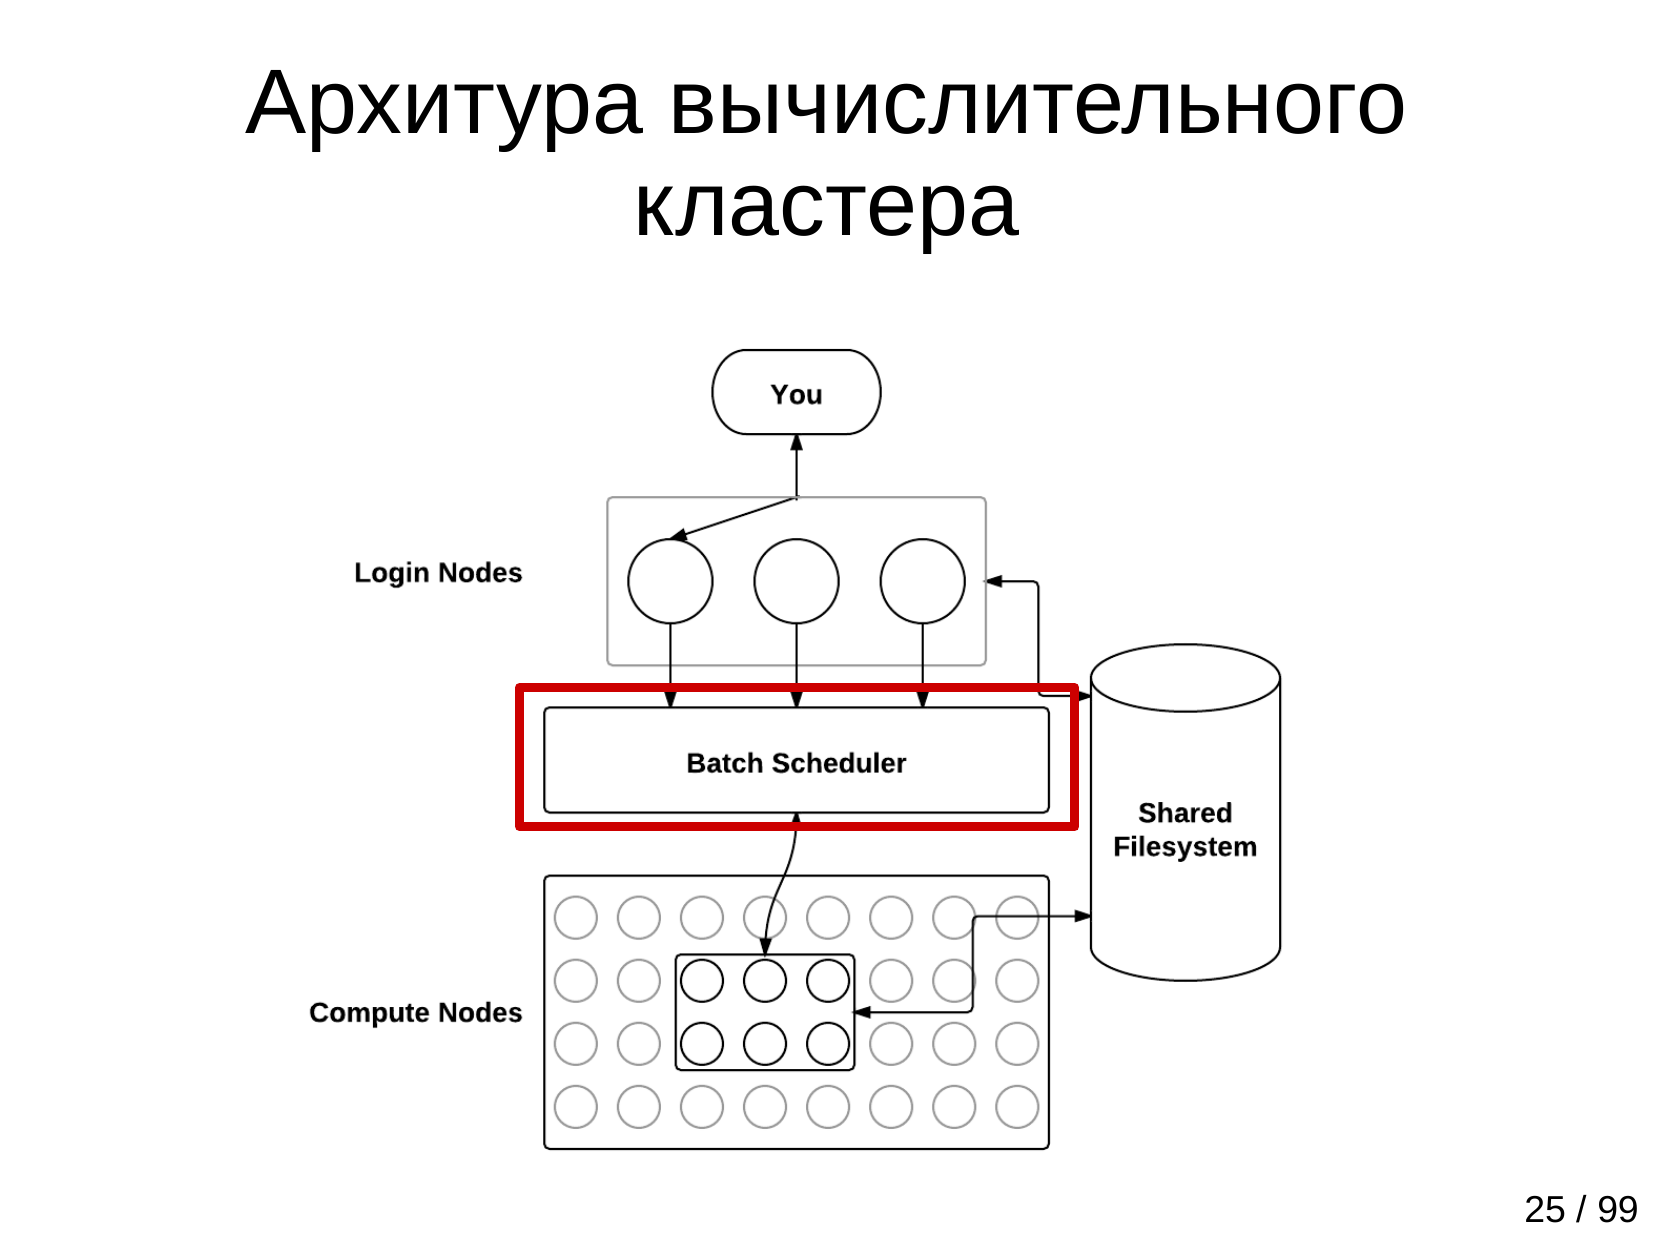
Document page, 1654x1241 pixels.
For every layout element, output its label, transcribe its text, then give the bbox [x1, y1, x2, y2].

picture [271, 329, 1359, 1170]
title Архитура вычислительного кластера [82, 49, 1571, 257]
text_box <number> / 99 [1380, 1181, 1654, 1238]
